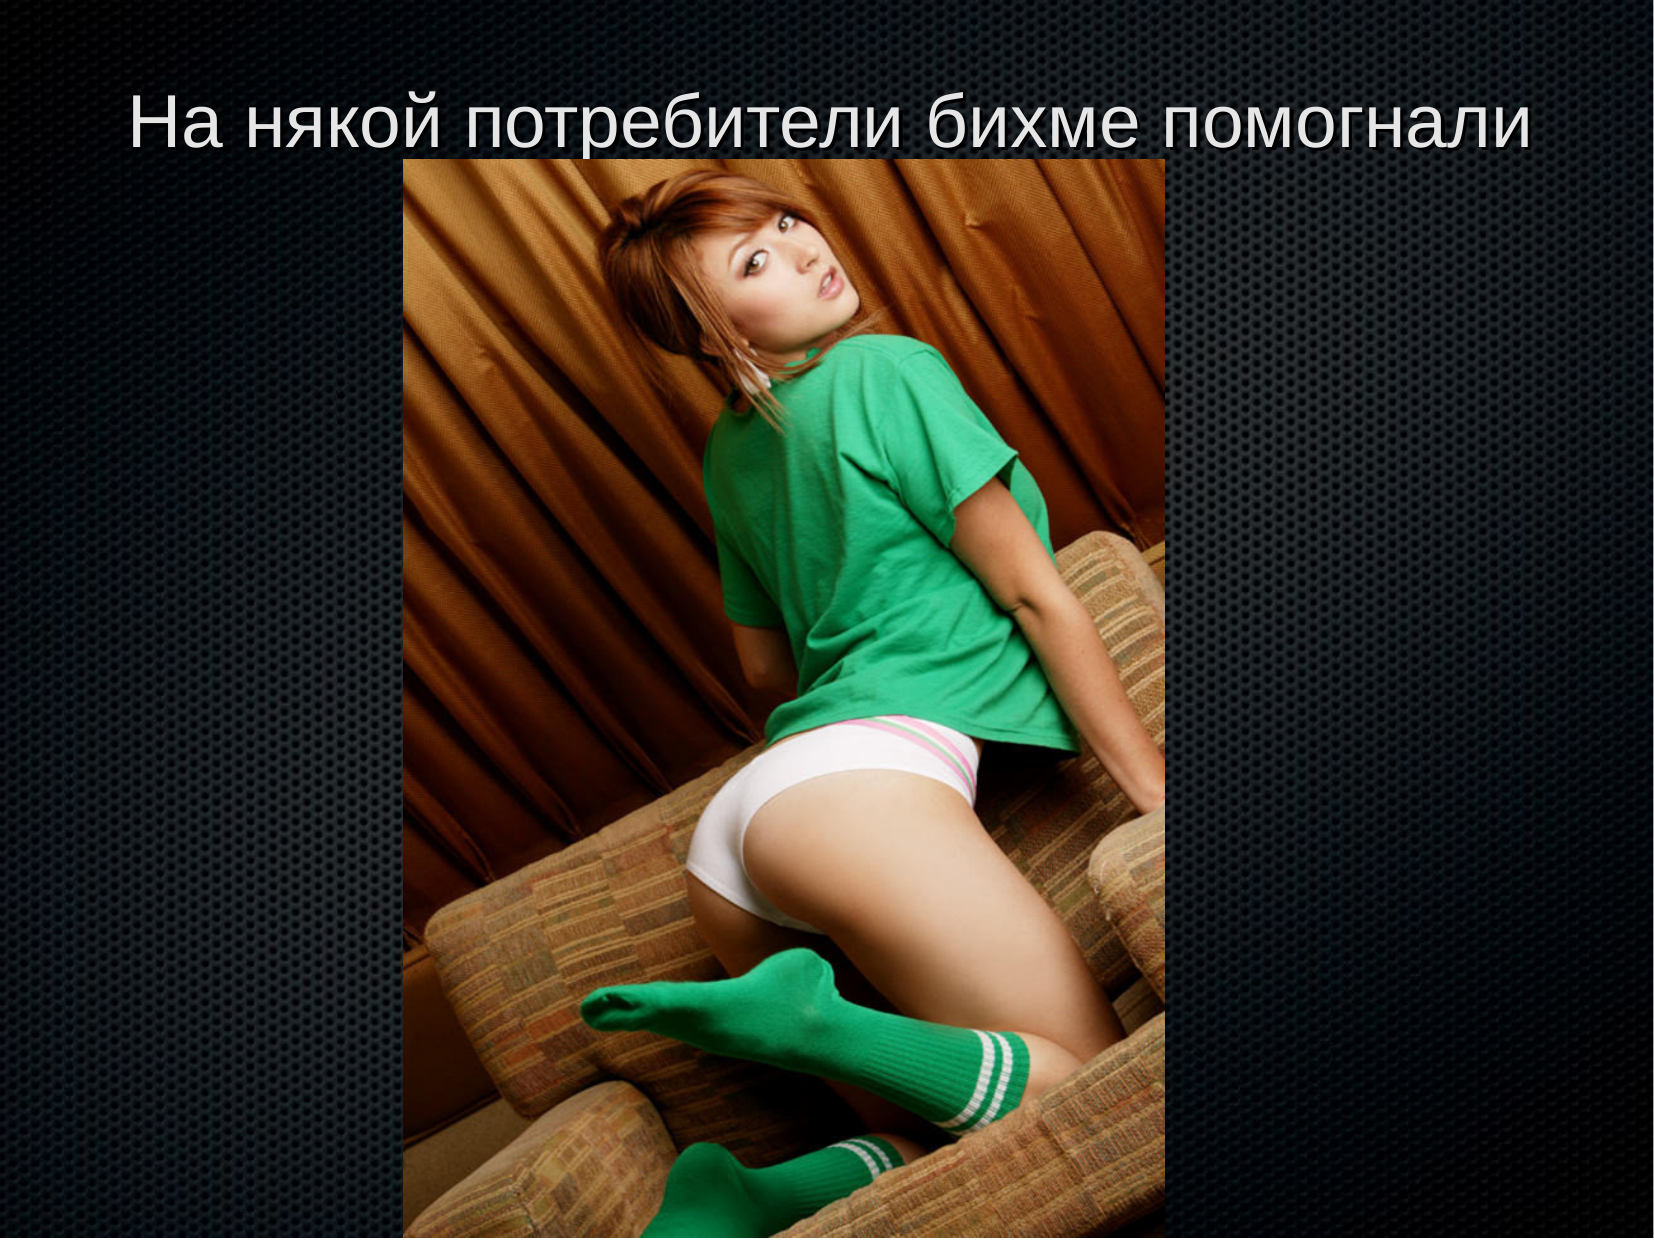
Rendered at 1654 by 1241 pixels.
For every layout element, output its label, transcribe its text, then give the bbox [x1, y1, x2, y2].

title На някой потребители бихме помогнали [86, 25, 1576, 218]
picture [0, 0, 1654, 1238]
